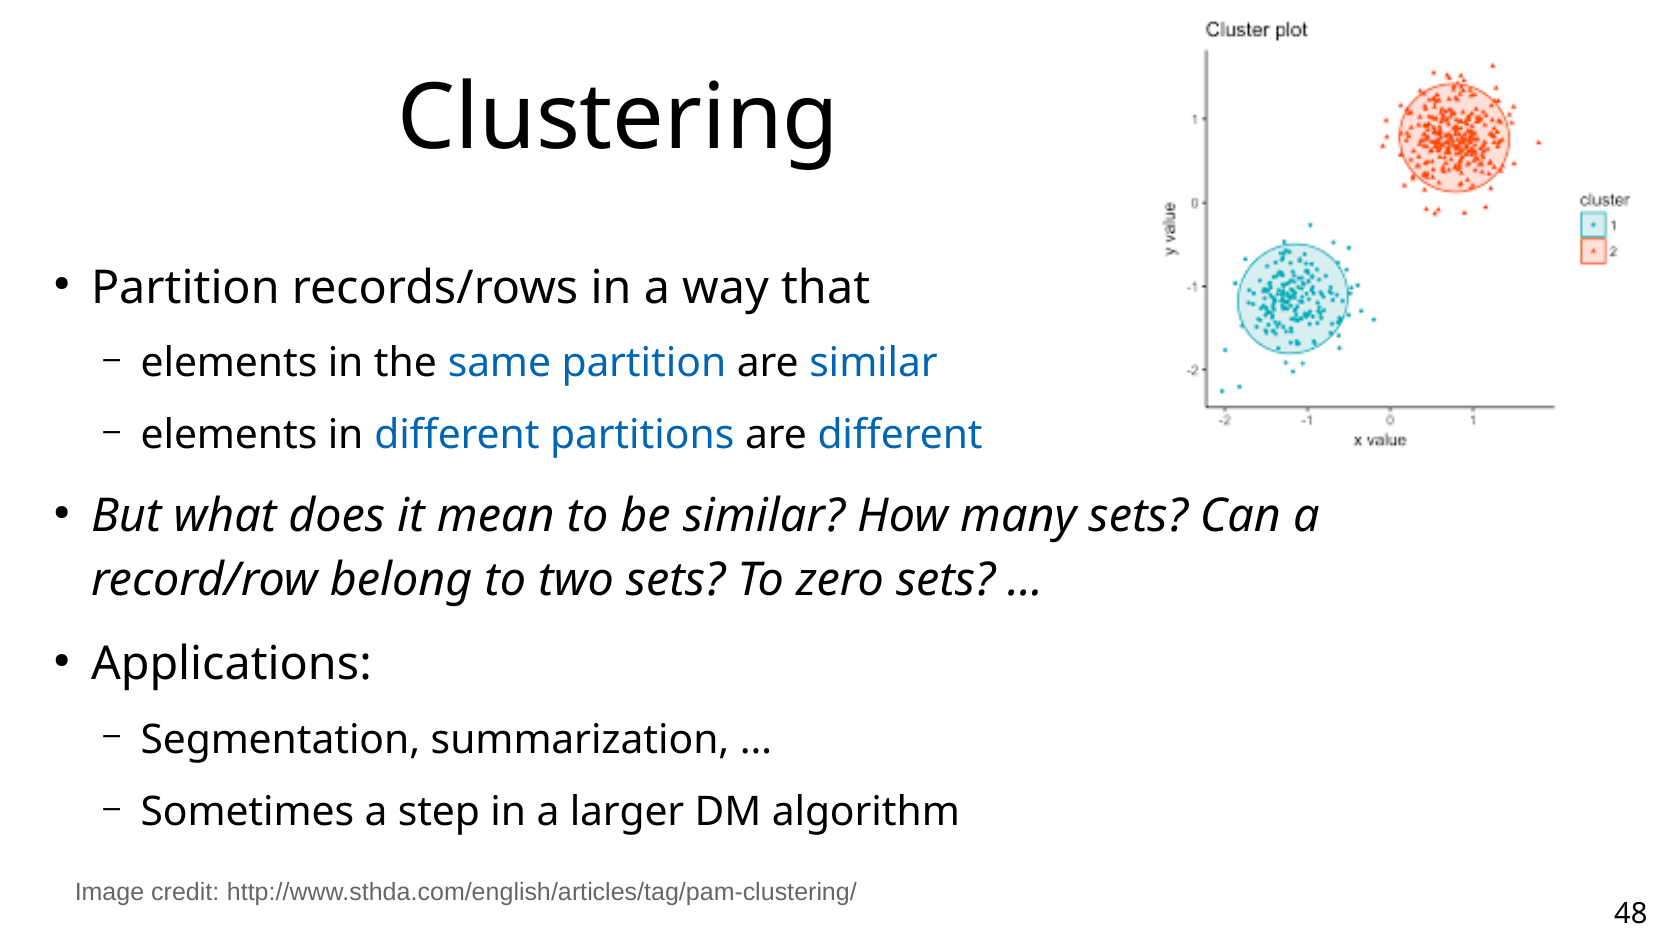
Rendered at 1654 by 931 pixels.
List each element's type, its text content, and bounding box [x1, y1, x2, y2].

list Partition records/rows in a way that elements in the same partition are similar elements in different partitions are different But what does it mean to be similar? How many sets? Can a record/row belong to two sets? To zero sets? ... Applications: Segmentation, summarization, … Sometimes a step in a larger DM algorithm [41, 253, 1530, 841]
text_box Image credit: http://www.sthda.com/english/articles/tag/pam-clustering/ [60, 870, 1033, 927]
picture [1155, 14, 1647, 454]
title Clustering [82, 1, 1156, 226]
